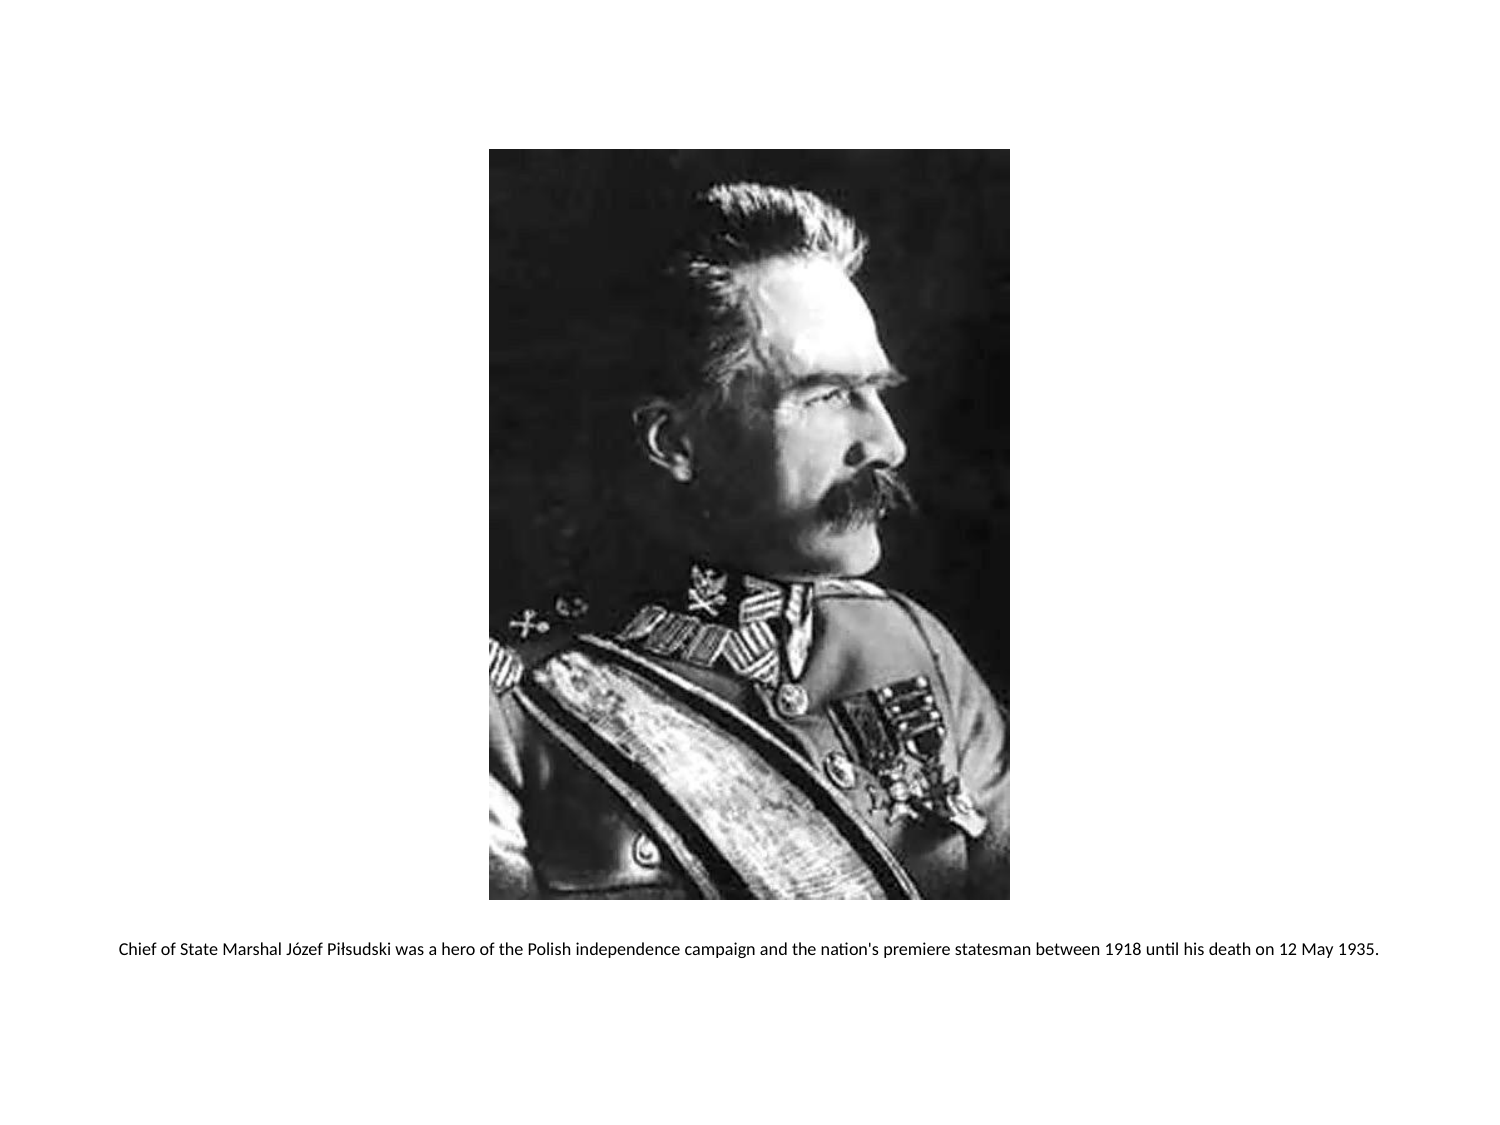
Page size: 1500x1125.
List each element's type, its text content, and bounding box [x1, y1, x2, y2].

text_box Chief of State Marshal Józef Piłsudski was a hero of the Polish independence campaign and the nation's premiere statesman between 1918 until his death on 12 May 1935. [104, 929, 1396, 967]
picture [489, 149, 1010, 900]
